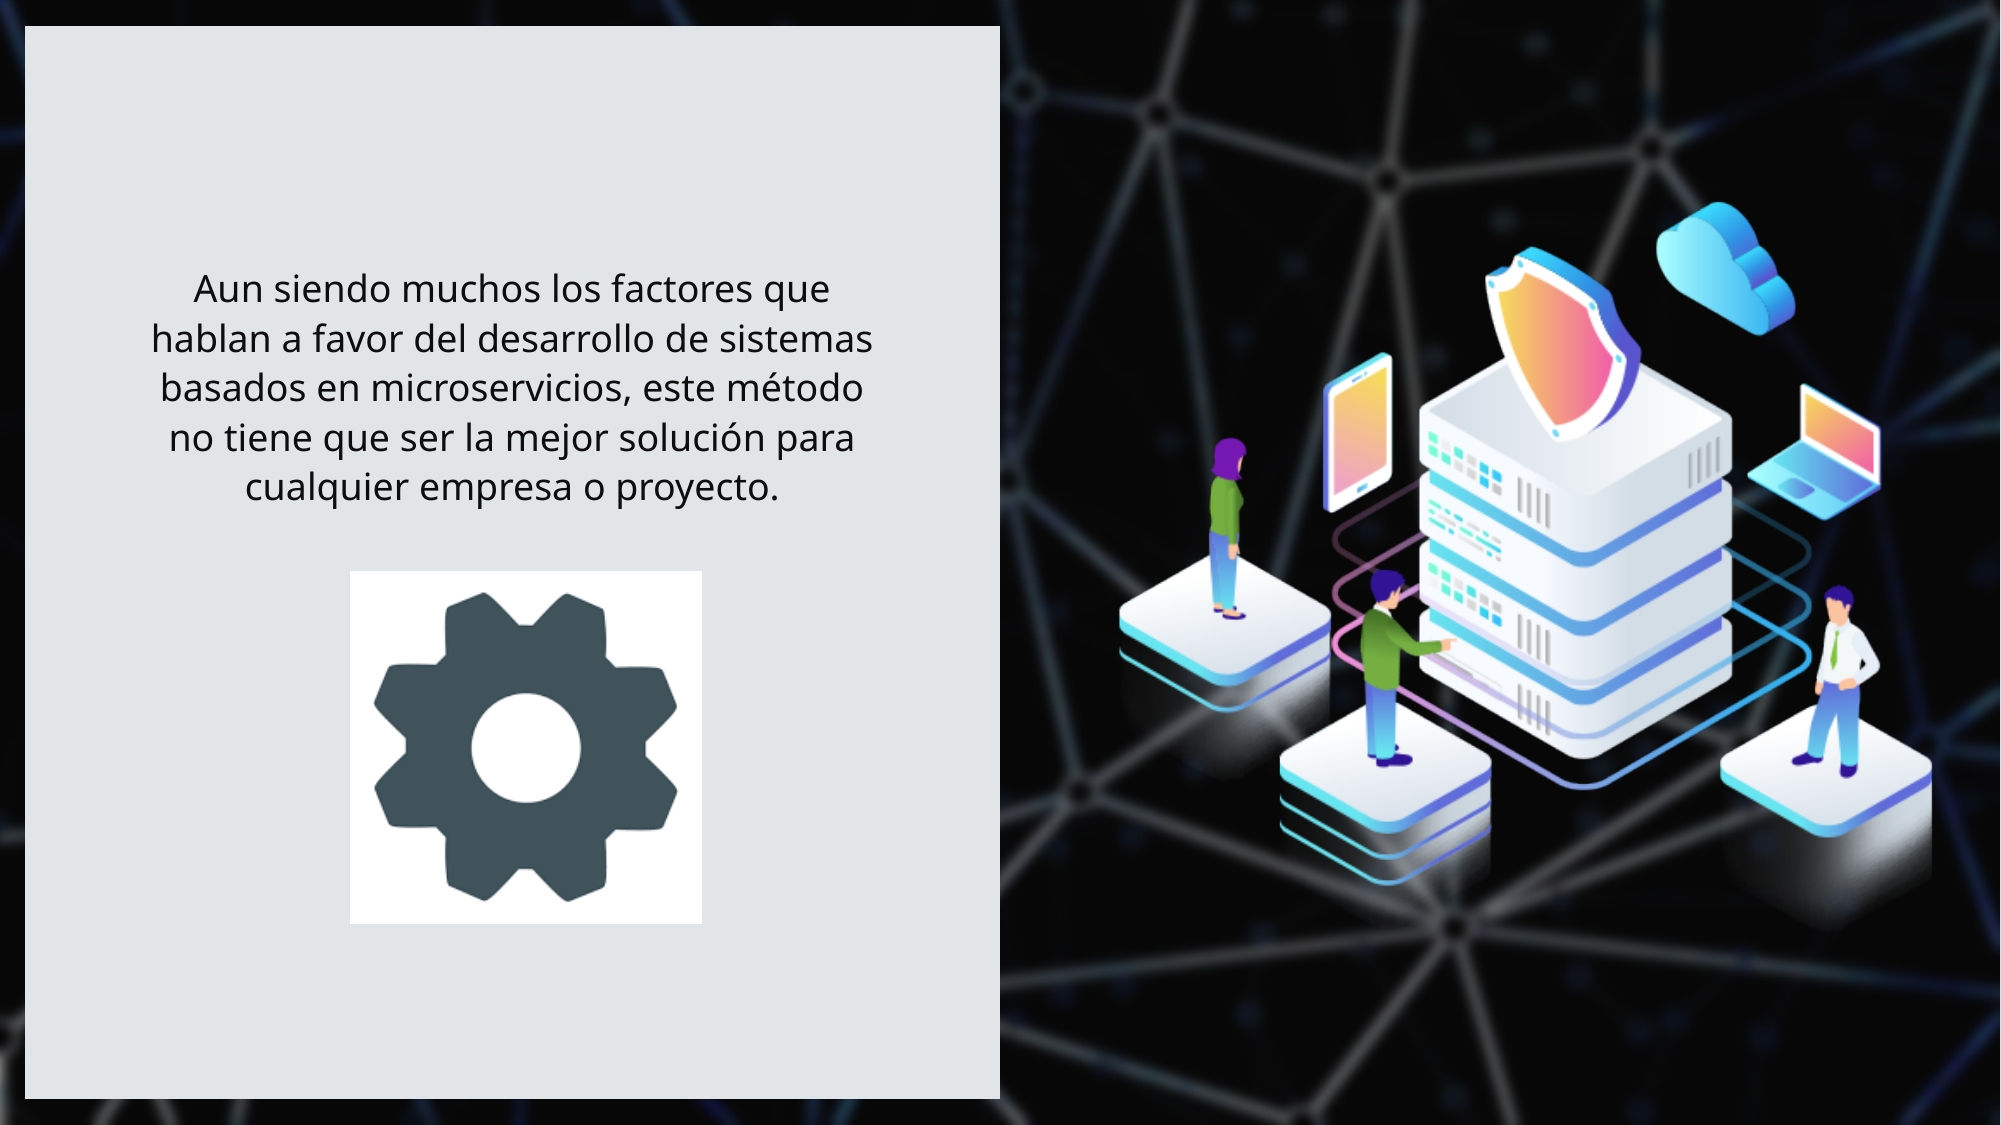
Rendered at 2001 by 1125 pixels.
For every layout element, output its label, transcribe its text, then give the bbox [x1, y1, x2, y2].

title Aun siendo muchos los factores que hablan a favor del desarrollo de sistemas basados en microservicios, este método no tiene que ser la mejor solución para cualquier empresa o proyecto. [134, 174, 891, 516]
text_box [0, 0, 2000, 1125]
picture [1097, 52, 1955, 1024]
picture [350, 571, 702, 924]
